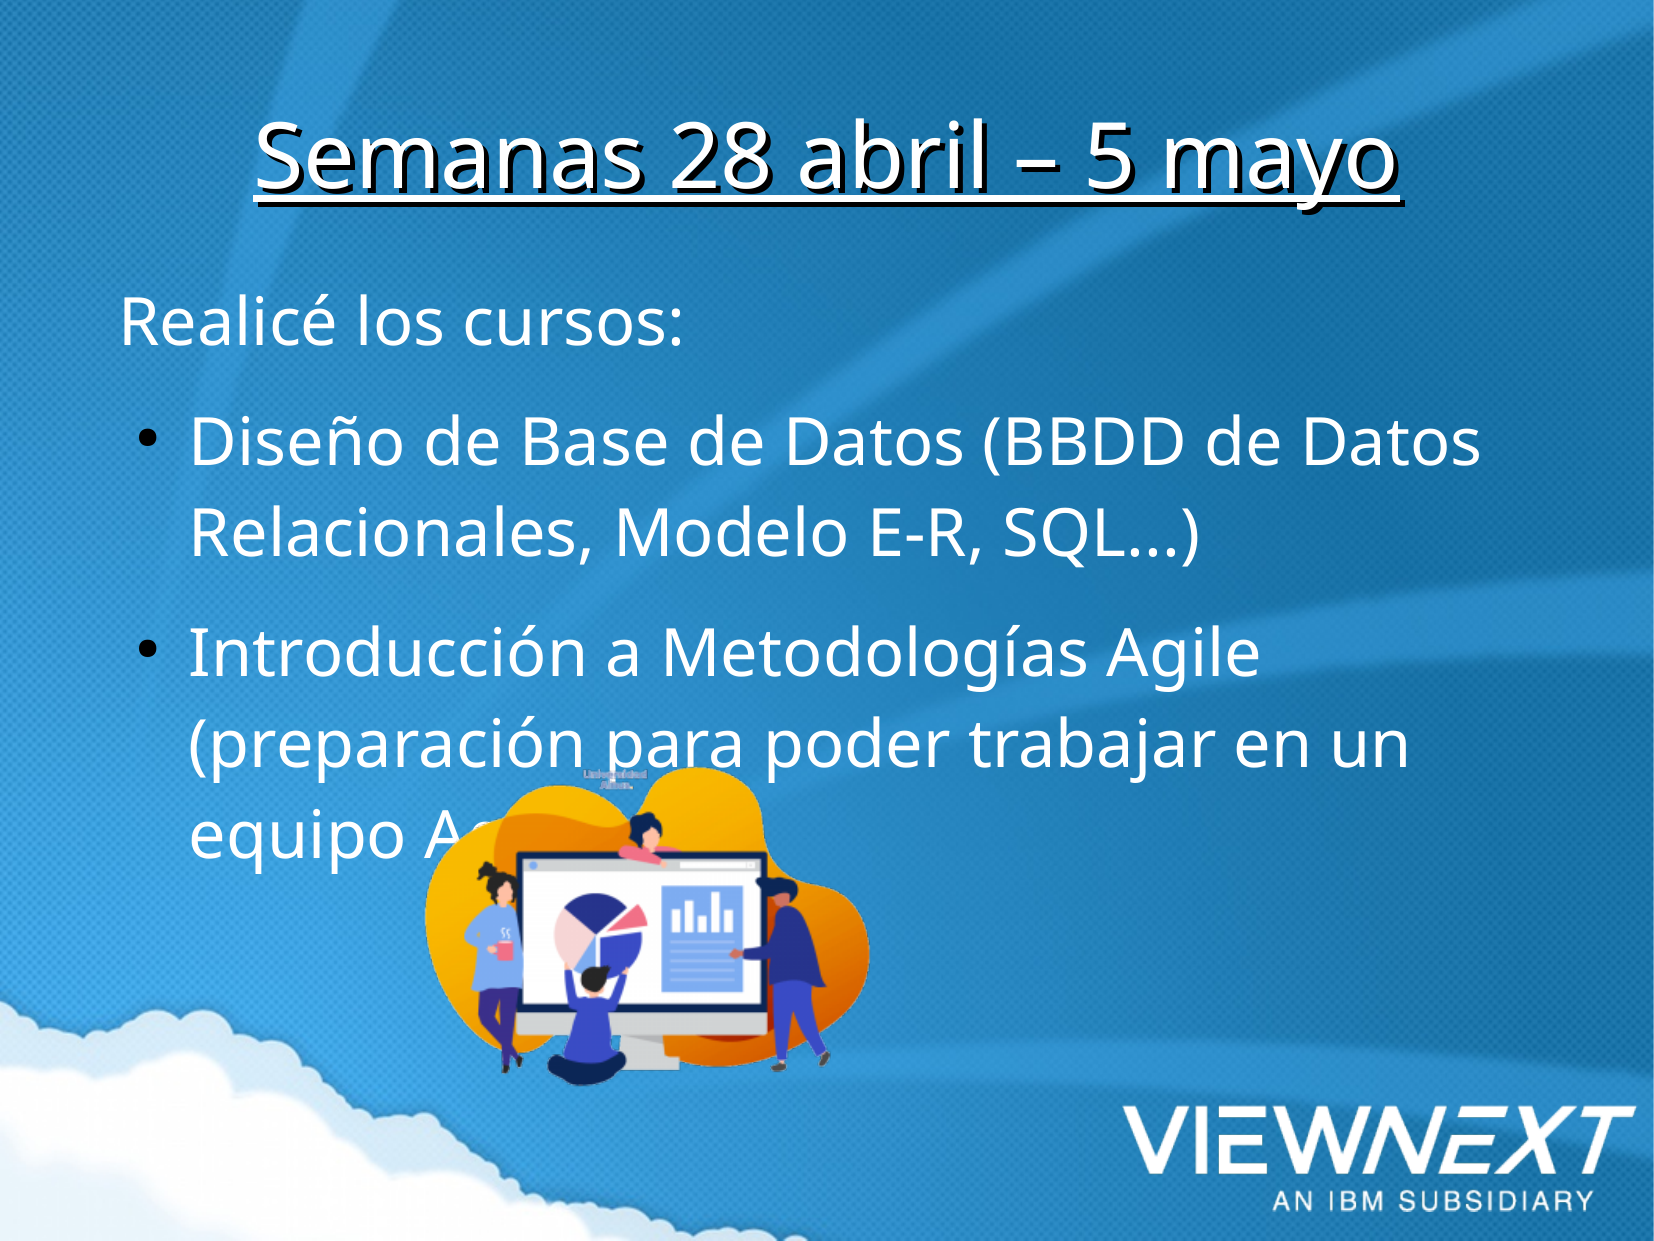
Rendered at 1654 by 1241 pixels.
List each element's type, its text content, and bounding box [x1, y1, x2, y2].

title Semanas 28 abril – 5 mayo [82, 49, 1571, 257]
picture [0, 0, 1654, 1241]
list Realicé los cursos: Diseño de Base de Datos (BBDD de Datos Relacionales, Modelo E-R, SQL...) Introducción a Metodologías Agile (preparación para poder trabajar en un equipo Agile) [118, 274, 1607, 1093]
